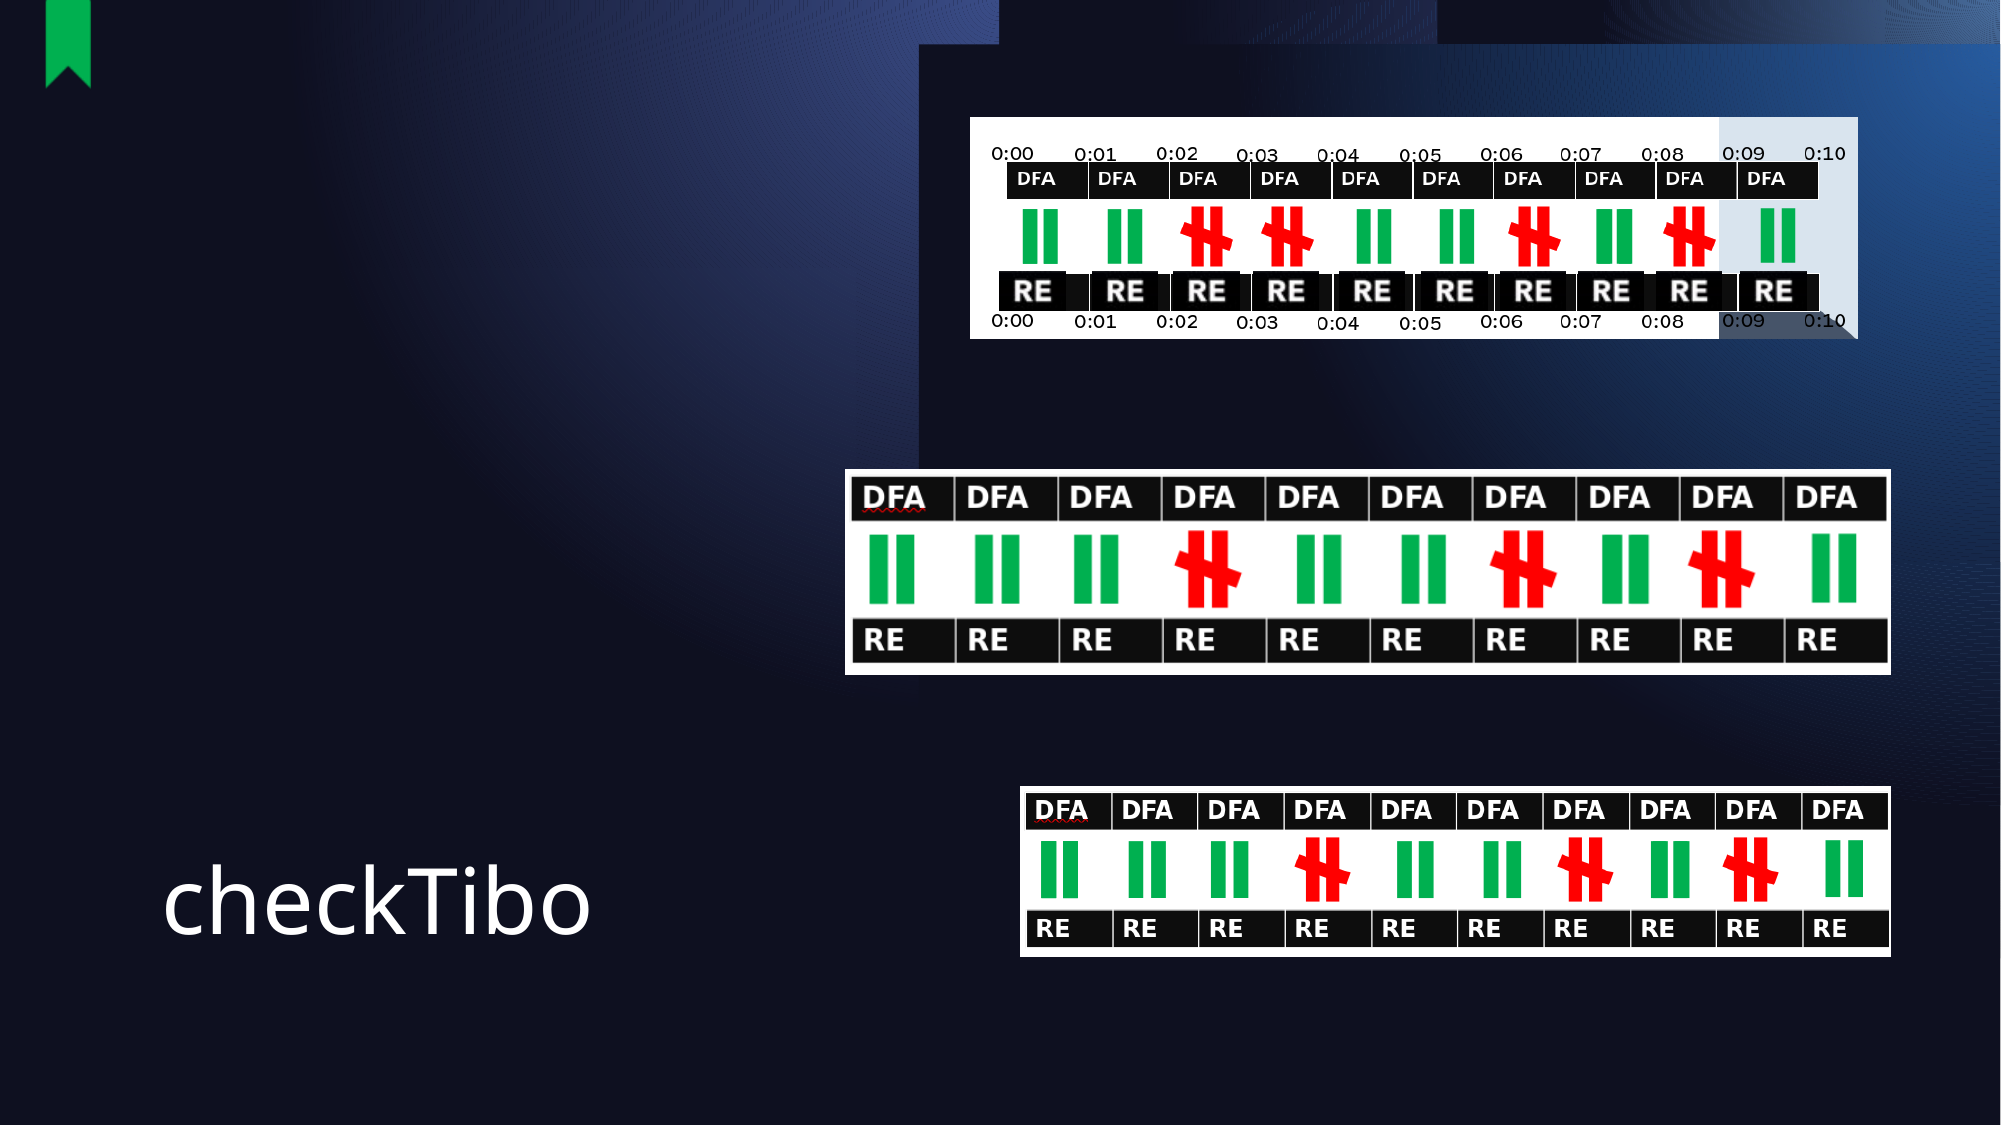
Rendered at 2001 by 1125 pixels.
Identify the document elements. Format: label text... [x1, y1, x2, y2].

text_box [1173, 88, 1912, 788]
picture [845, 469, 1891, 675]
text_box checkTibo checkKars checkKarsAnas [146, 847, 886, 1064]
picture [14, 0, 123, 98]
picture [1020, 786, 1891, 958]
picture [970, 117, 1858, 339]
